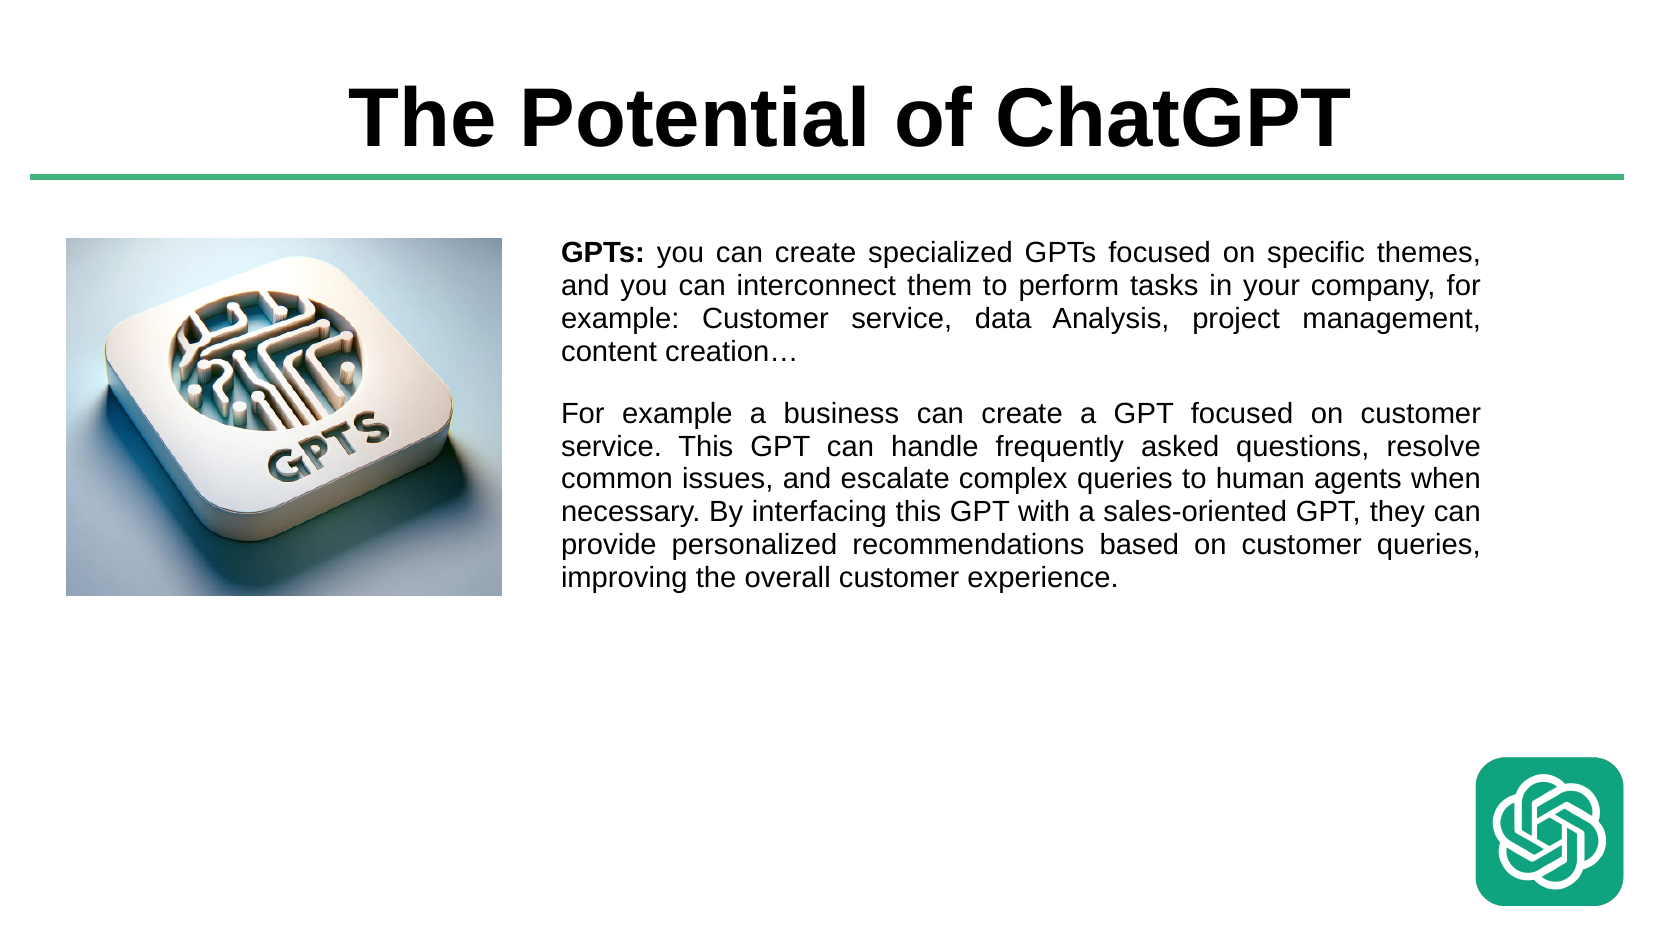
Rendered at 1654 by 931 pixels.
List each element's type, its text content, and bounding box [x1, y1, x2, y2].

picture [1475, 757, 1624, 906]
picture [66, 238, 502, 596]
title The Potential of ChatGPT [50, 66, 1604, 170]
list GPTs: you can create specialized GPTs focused on specific themes, and you can interconnect them to perform tasks in your company, for example: Customer service, data Analysis, project management, content creation… For example a business can create a GPT focused on customer service. This GPT can handle frequently asked questions, resolve common issues, and escalate complex queries to human agents when necessary. By interfacing this GPT with a sales-oriented GPT, they can provide personalized recommendations based on customer queries, improving the overall customer experience. [561, 236, 1483, 709]
